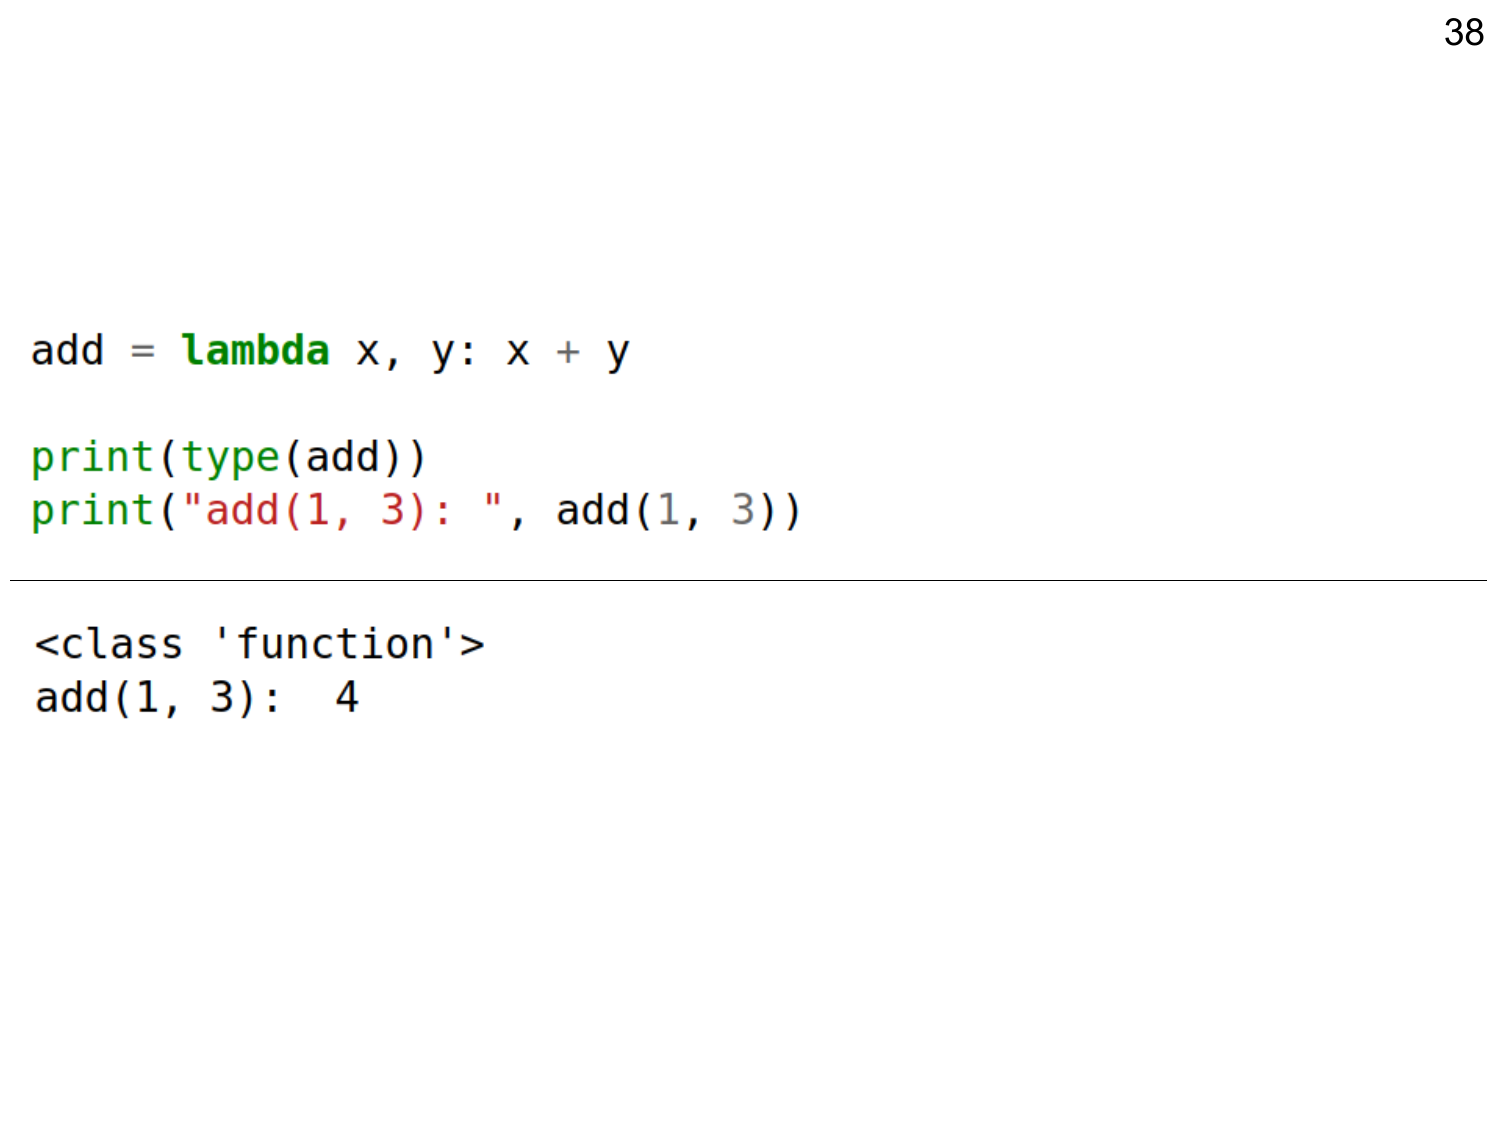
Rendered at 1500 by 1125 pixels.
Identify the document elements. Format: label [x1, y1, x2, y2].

picture [23, 324, 808, 548]
picture [18, 616, 498, 731]
